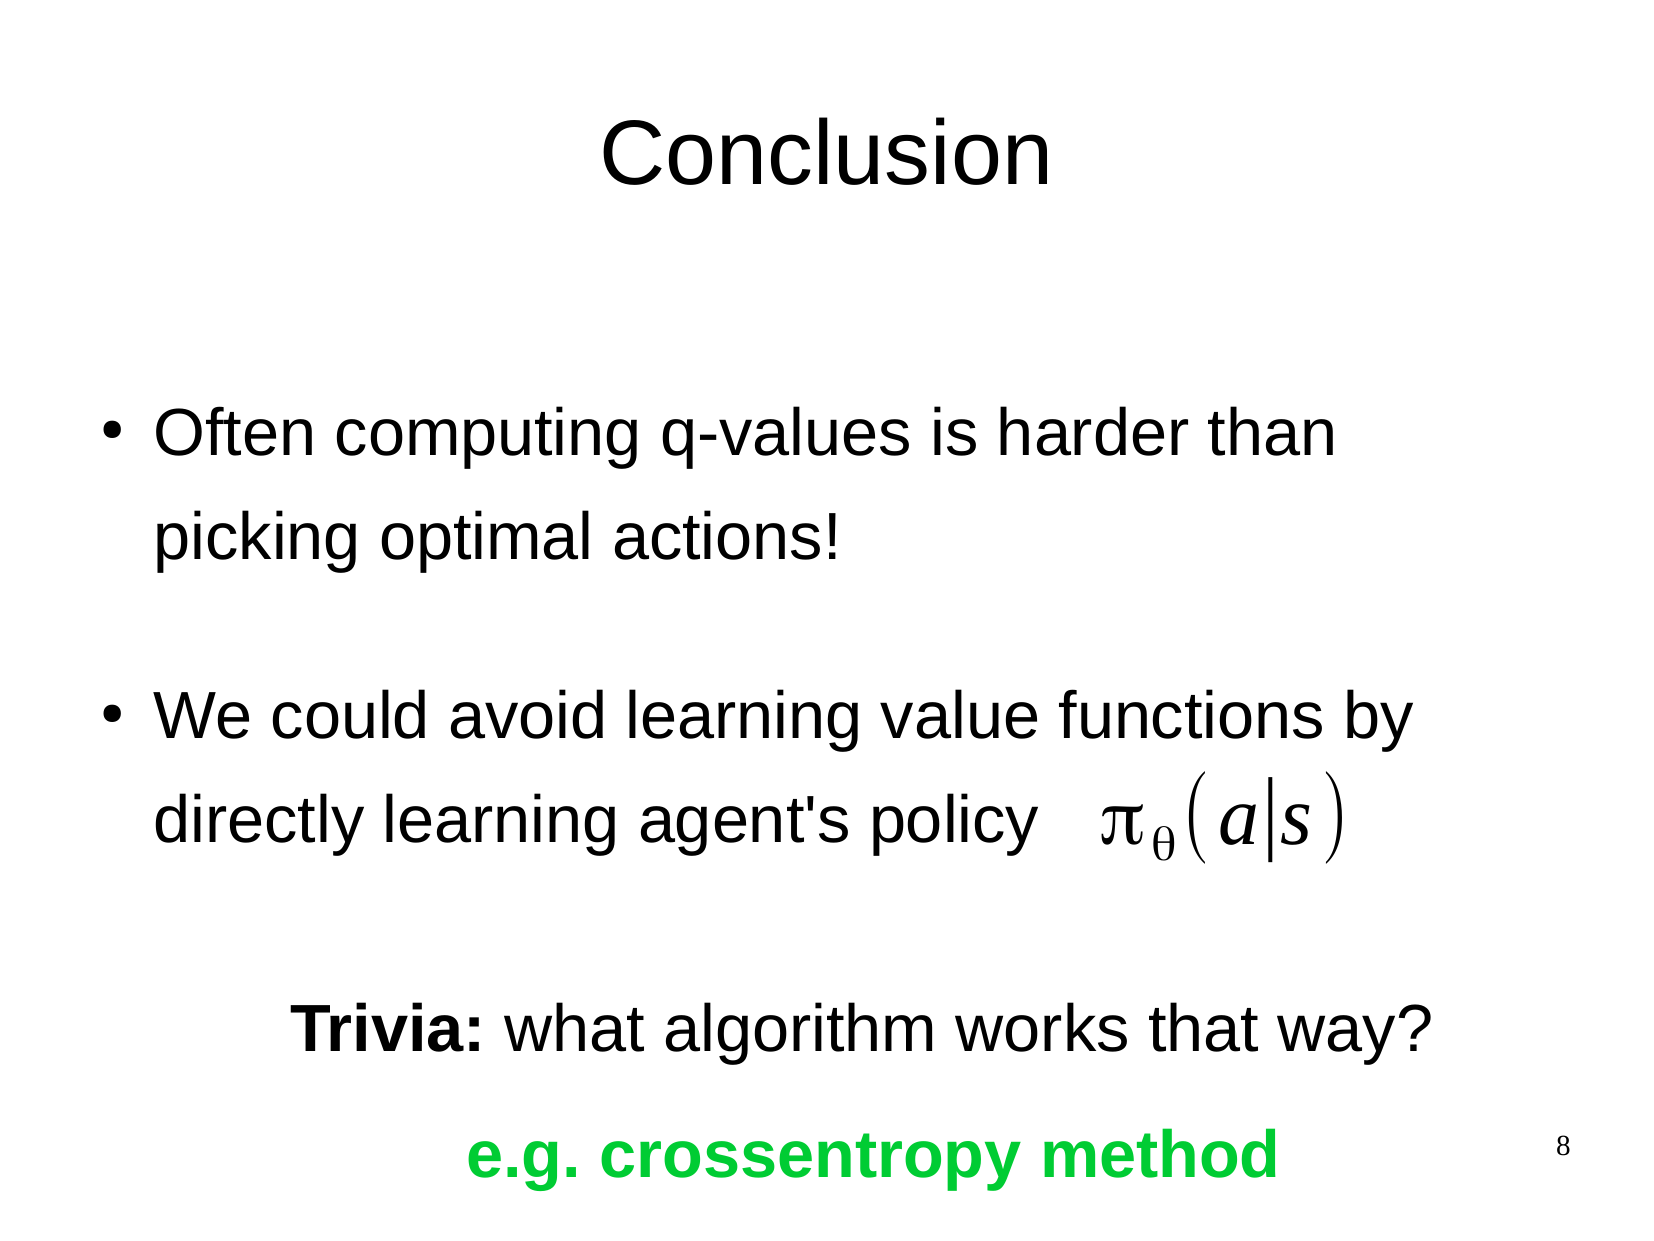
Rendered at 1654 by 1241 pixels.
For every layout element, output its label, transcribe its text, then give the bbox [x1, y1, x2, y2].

chart [1080, 764, 1367, 867]
title Conclusion [82, 49, 1571, 257]
list Often computing q-values is harder than picking optimal actions! We could avoid learning value functions by directly learning agent's policy Trivia: what algorithm works that way? [82, 290, 1571, 1241]
text_box e.g. crossentropy method [451, 1110, 1299, 1200]
